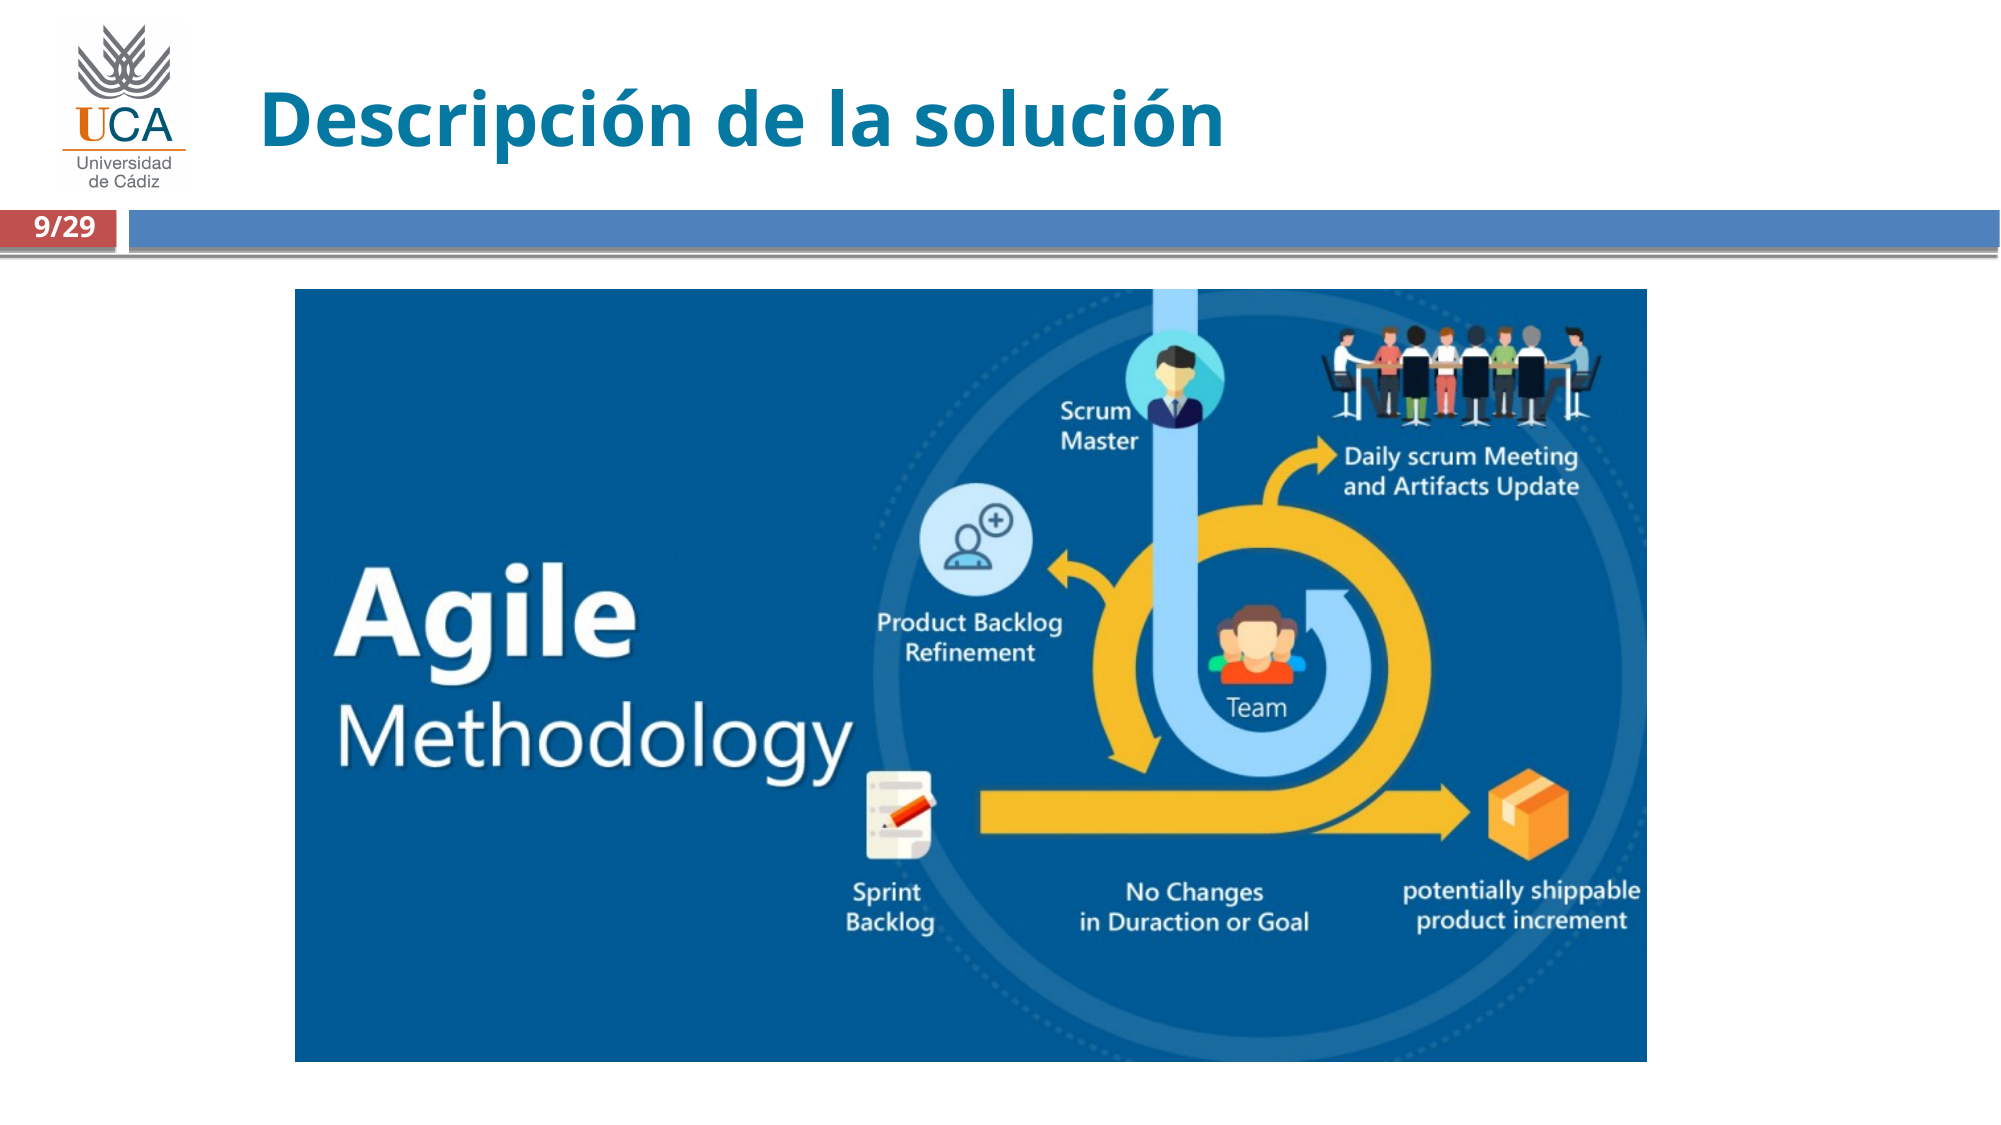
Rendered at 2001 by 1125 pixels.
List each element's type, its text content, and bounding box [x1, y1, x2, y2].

picture [58, 22, 190, 191]
picture [295, 289, 1647, 1062]
text_box <número>/29 [0, 196, 130, 260]
text_box Descripción de la solución [243, 44, 1752, 188]
